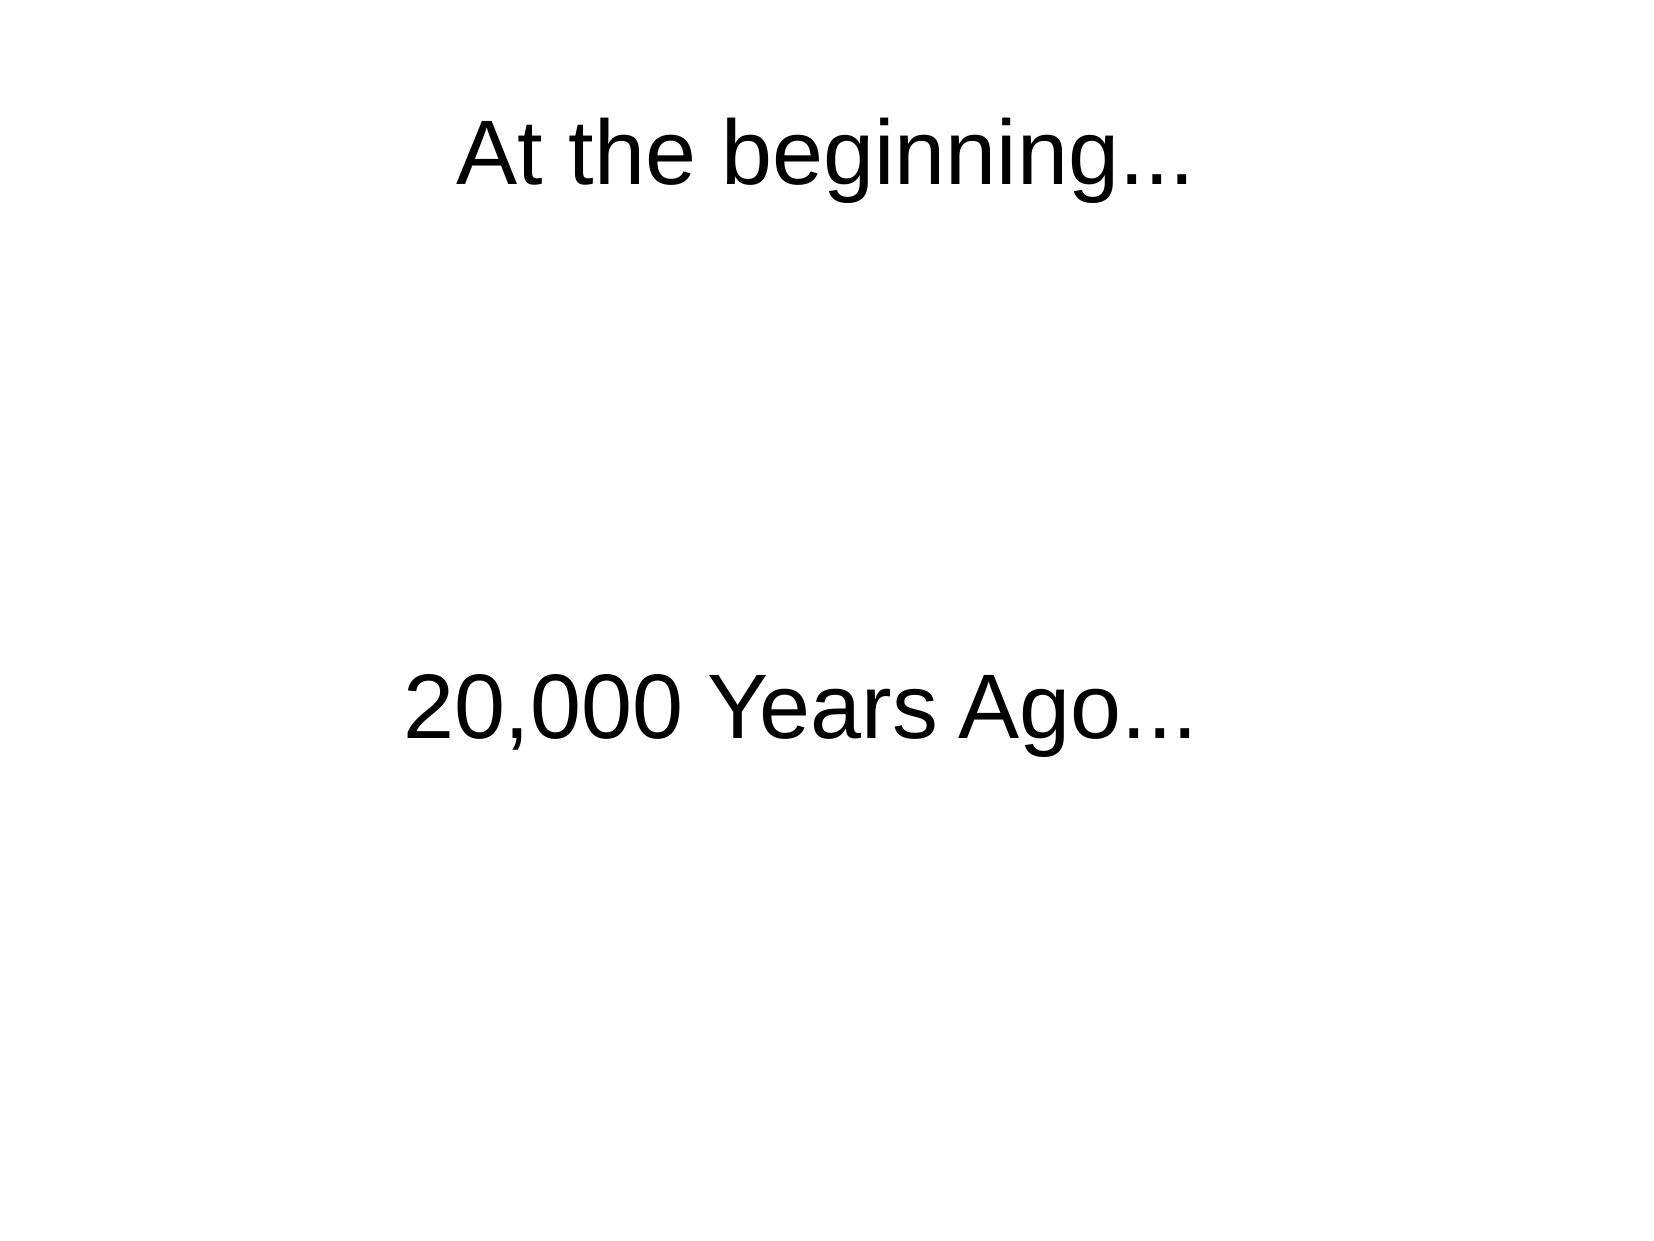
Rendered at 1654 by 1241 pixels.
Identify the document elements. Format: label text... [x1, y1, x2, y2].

title At the beginning... [82, 49, 1571, 257]
title 20,000 Years Ago... [56, 602, 1546, 811]
